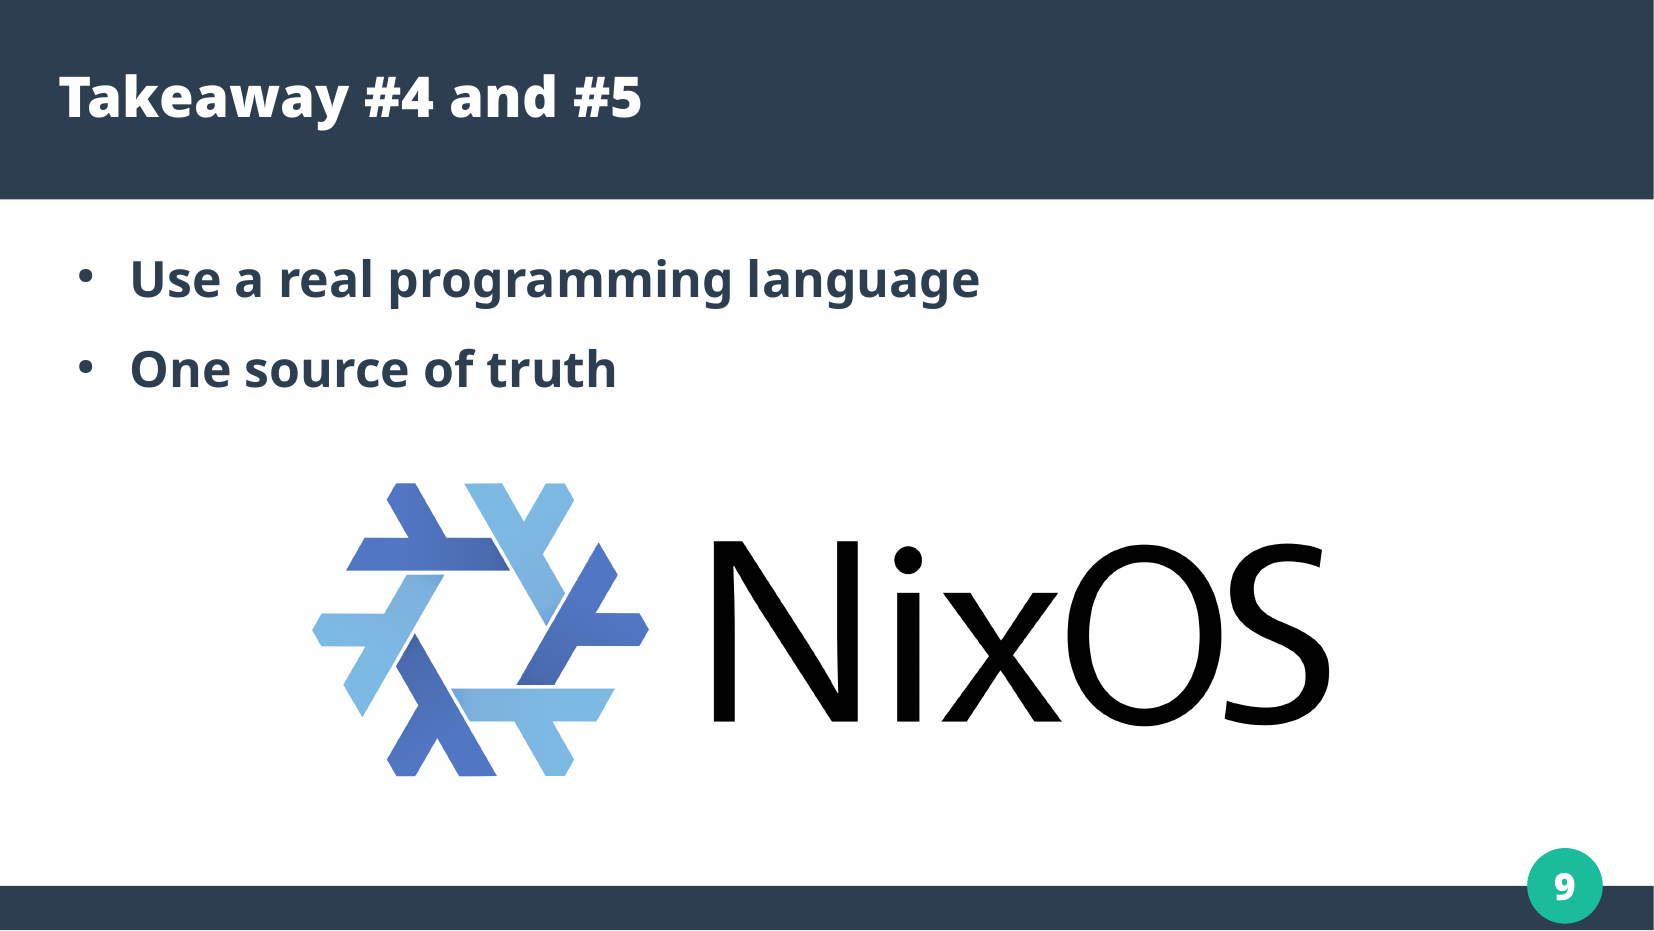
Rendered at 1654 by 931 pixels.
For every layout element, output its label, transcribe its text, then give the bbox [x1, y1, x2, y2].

title Takeaway #4 and #5 [59, 37, 1595, 155]
list Use a real programming language One source of truth [59, 243, 1595, 864]
picture [301, 469, 1351, 797]
